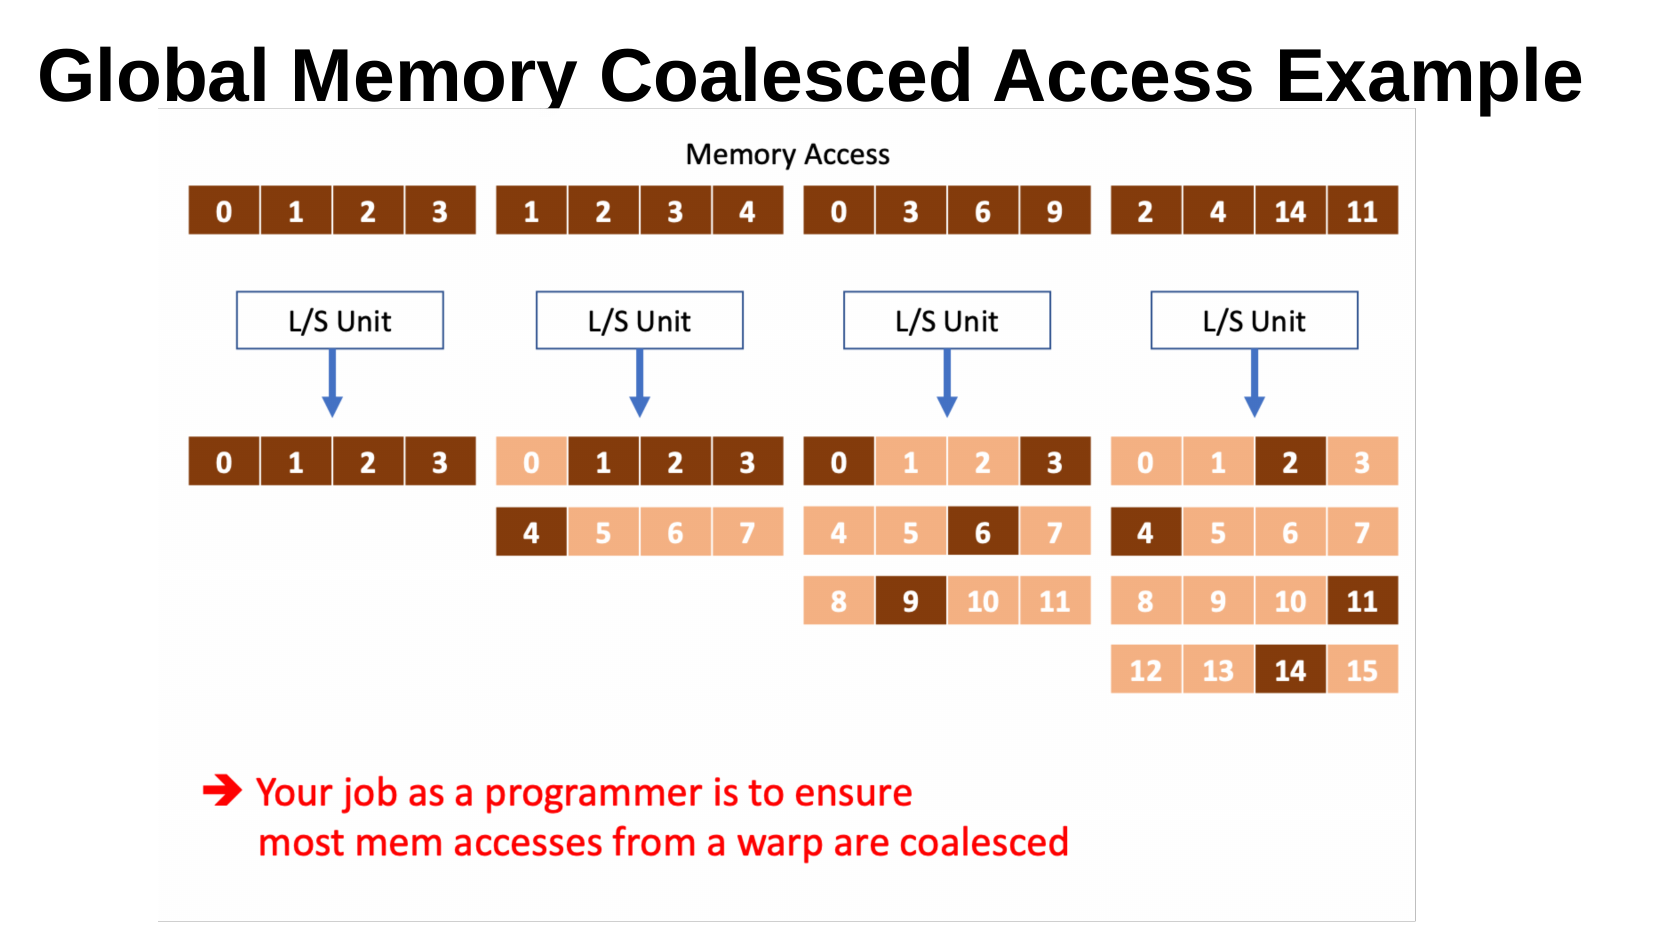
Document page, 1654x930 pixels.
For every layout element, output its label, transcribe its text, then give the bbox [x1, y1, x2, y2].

title Global Memory Coalesced Access Example [37, 0, 1651, 169]
picture [150, 100, 1426, 930]
